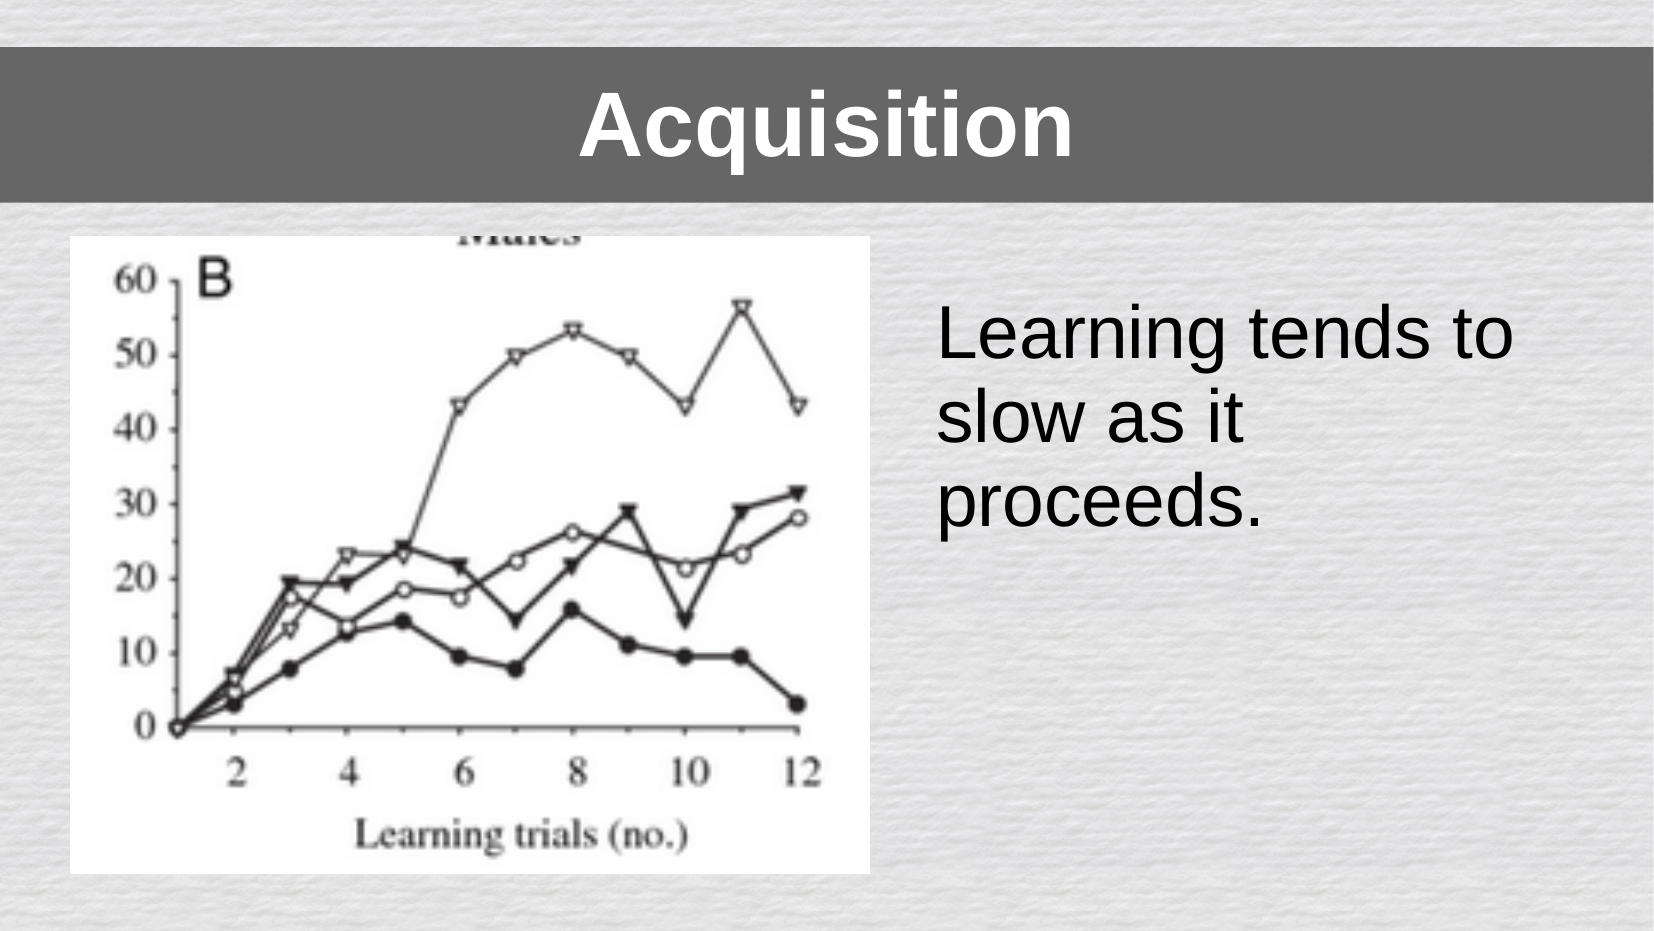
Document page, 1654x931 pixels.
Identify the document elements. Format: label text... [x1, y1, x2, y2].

picture [0, 0, 1654, 47]
text_box Learning tends to slow as it proceeds. [921, 283, 1536, 551]
picture [0, 203, 1654, 931]
title Acquisition [0, 47, 1654, 203]
